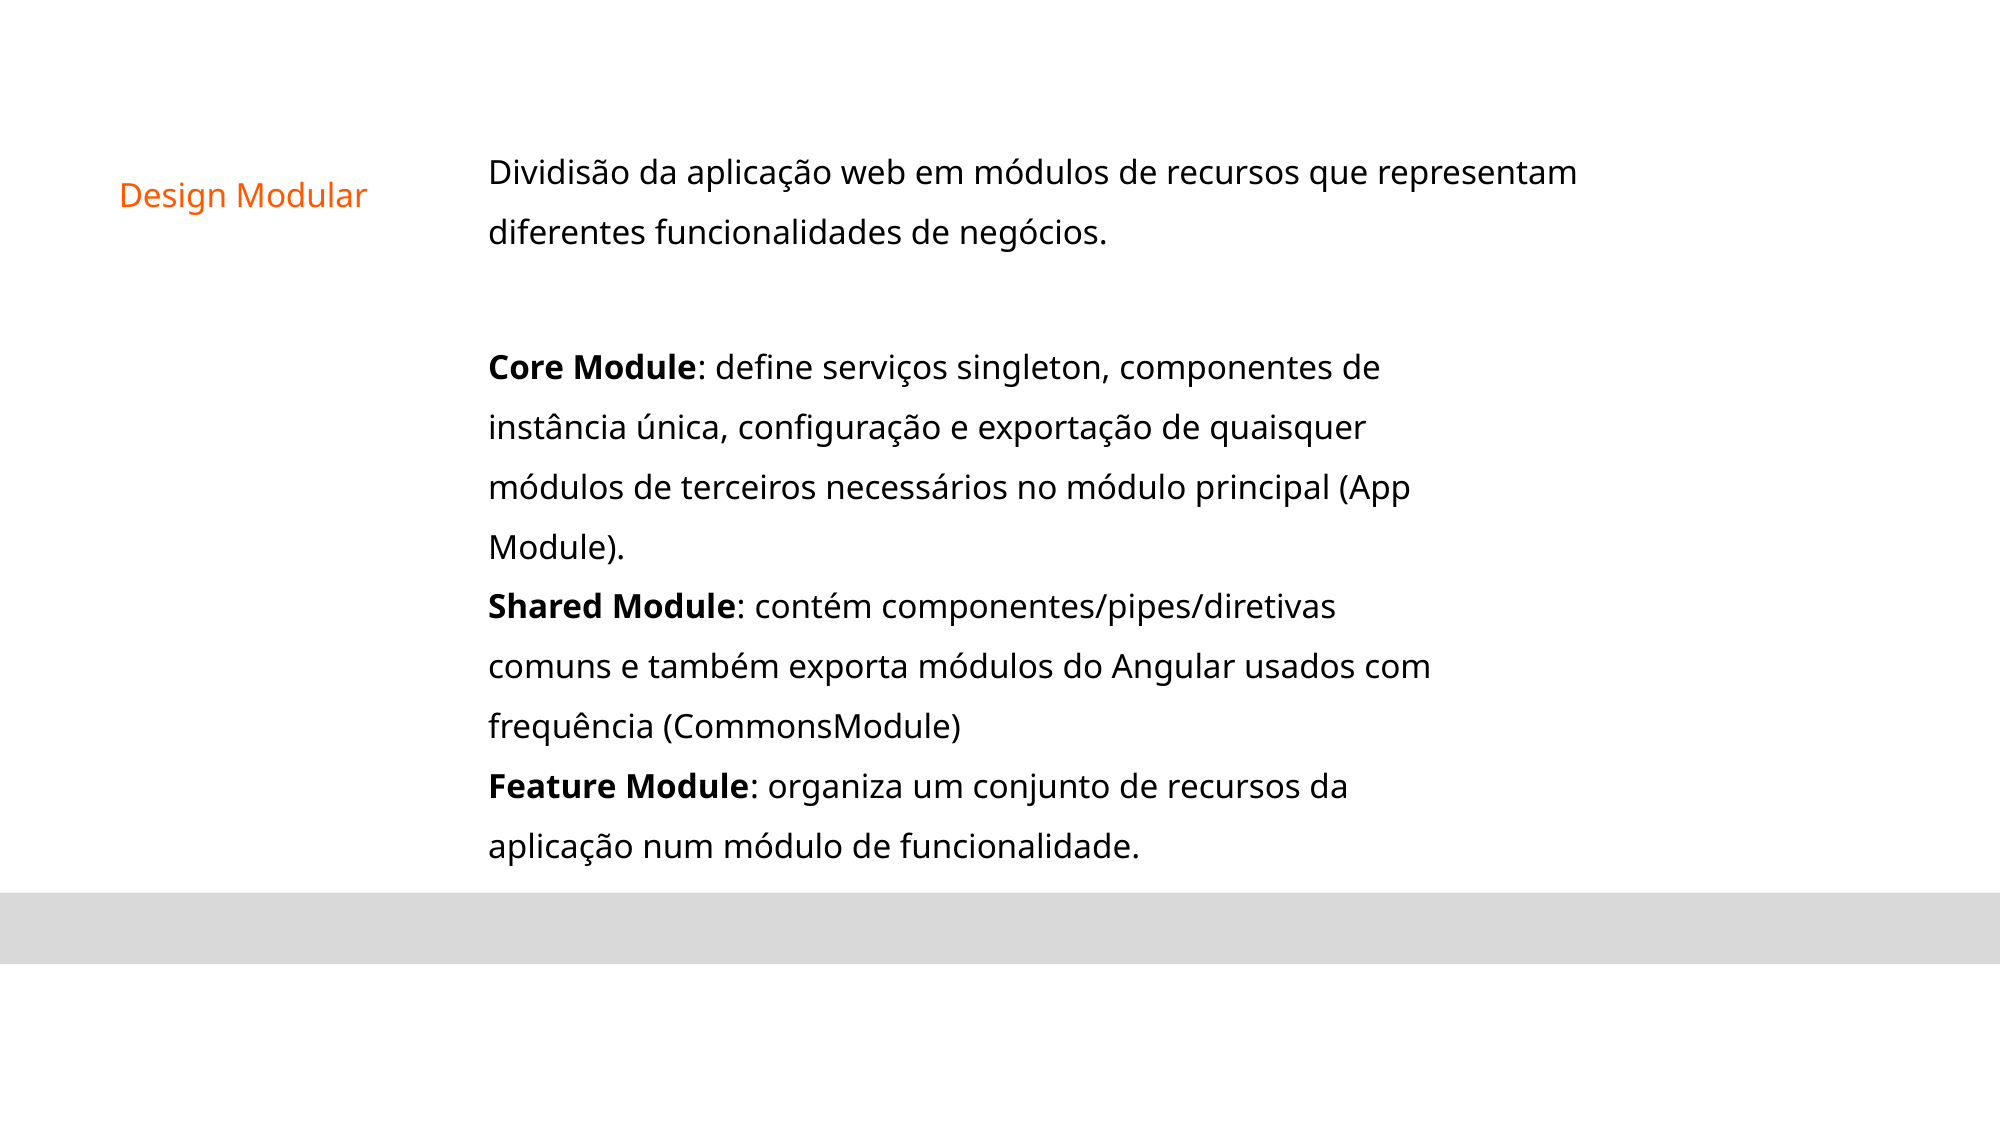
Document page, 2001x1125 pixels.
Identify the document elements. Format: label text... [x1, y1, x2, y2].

text_box [0, 892, 2000, 965]
text_box Design Modular [103, 166, 391, 253]
text_box Core Module: define serviços singleton, componentes de instância única, configuração e exportação de quaisquer módulos de terceiros necessários no módulo principal (App Module). Shared Module: contém componentes/pipes/diretivas comuns e também exporta módulos do Angular usados com frequência (CommonsModule) Feature Module: organiza um conjunto de recursos da aplicação num módulo de funcionalidade. [473, 318, 1474, 873]
text_box Dividisão da aplicação web em módulos de recursos que representam diferentes funcionalidades de negócios. [473, 123, 1609, 259]
